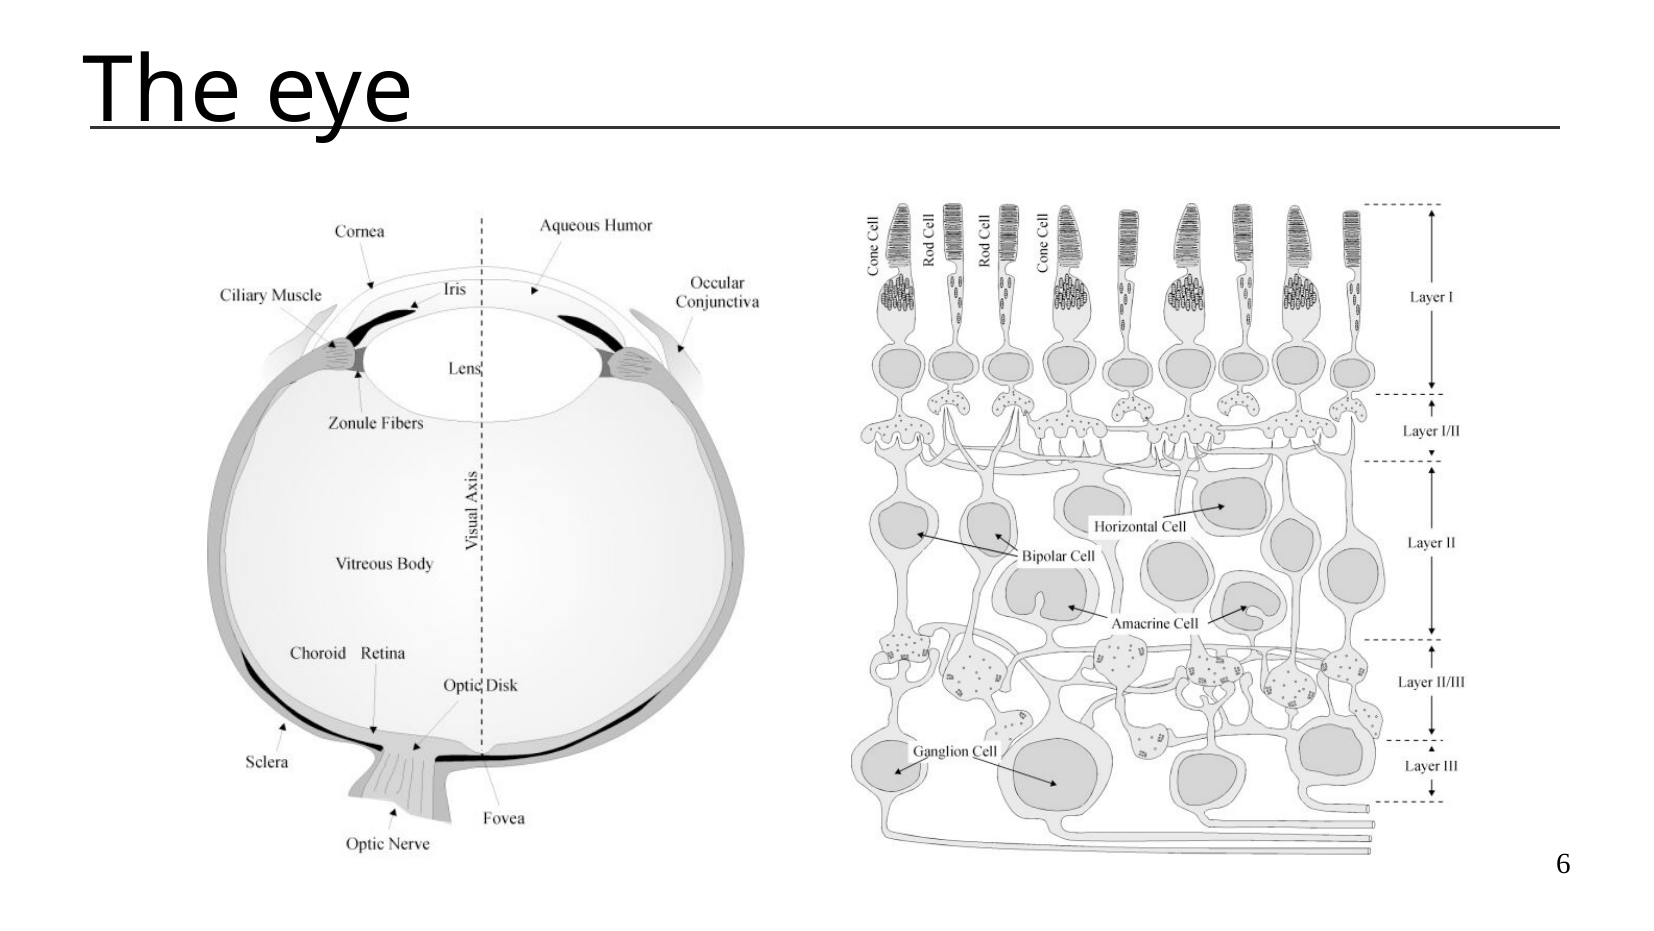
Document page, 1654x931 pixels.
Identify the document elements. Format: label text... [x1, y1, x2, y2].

picture [825, 197, 1471, 863]
title The eye [82, 32, 1571, 140]
picture [150, 172, 814, 871]
